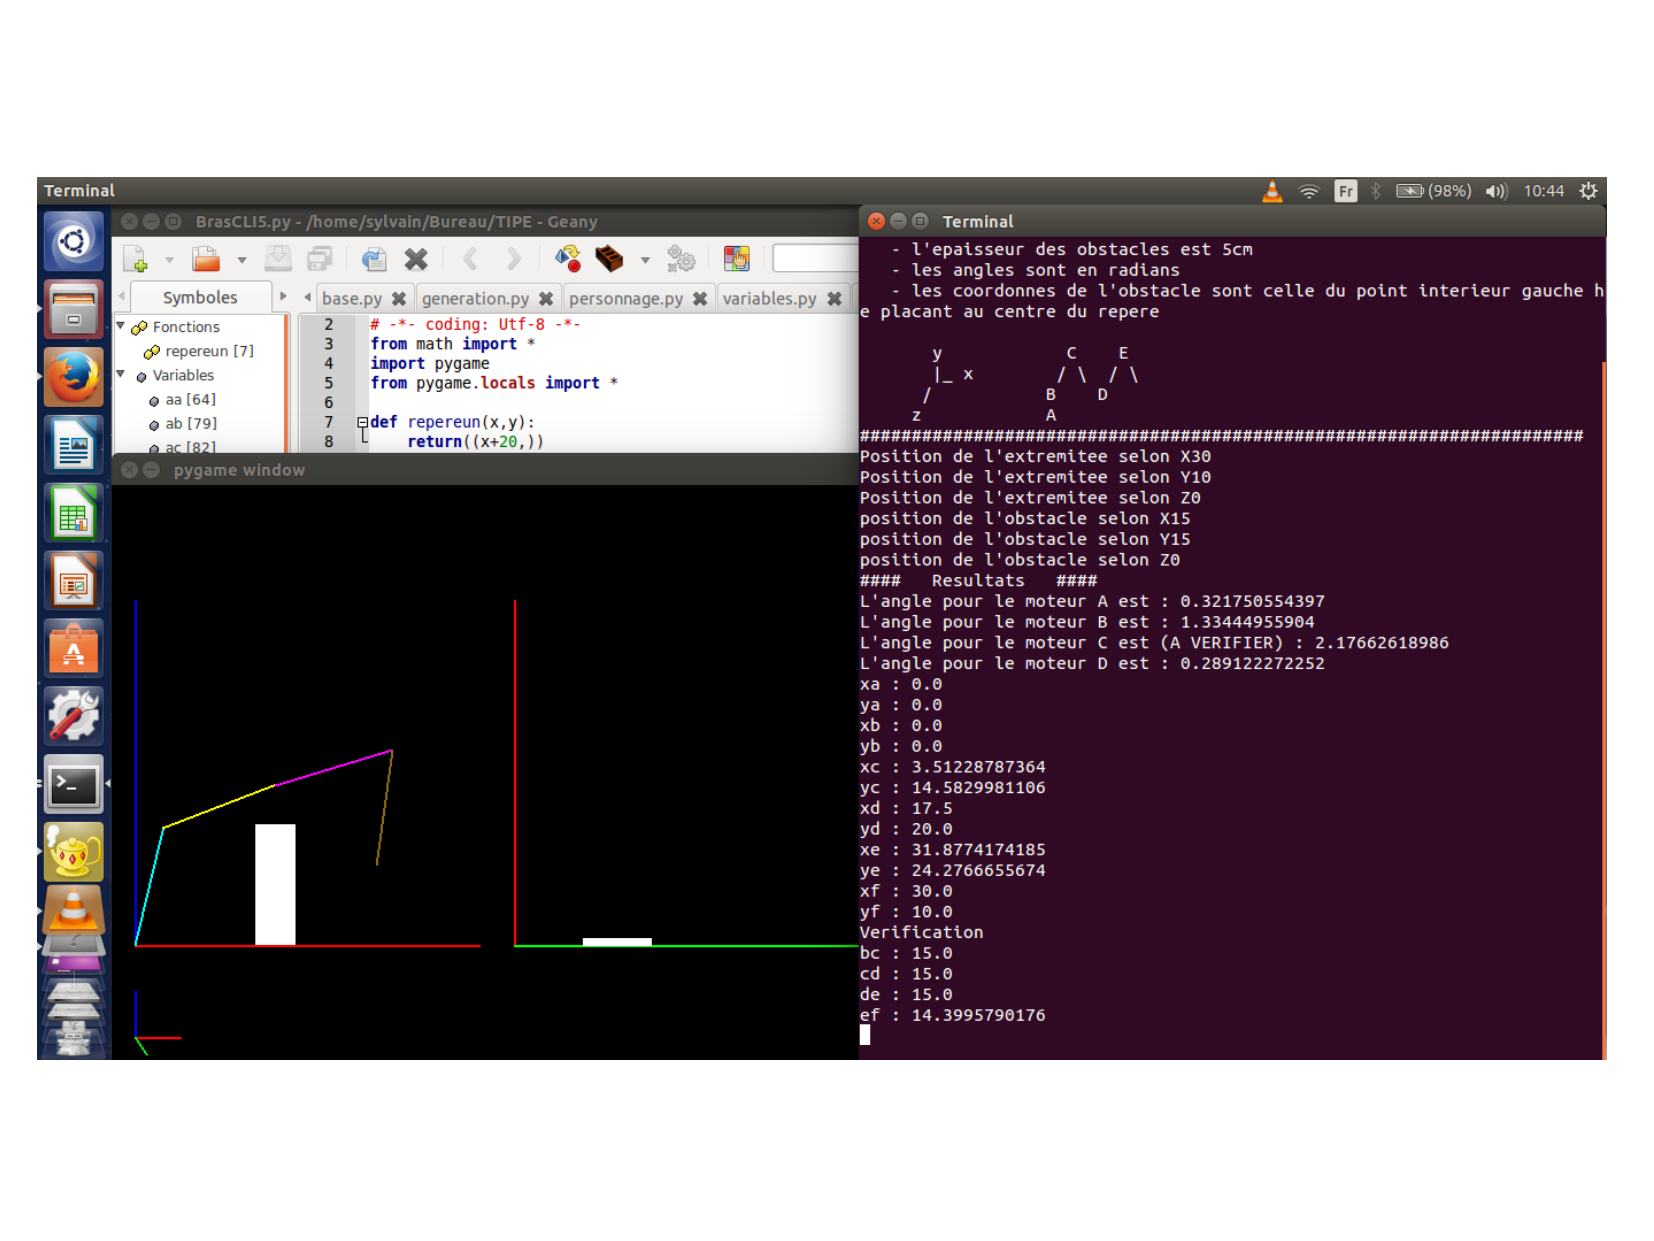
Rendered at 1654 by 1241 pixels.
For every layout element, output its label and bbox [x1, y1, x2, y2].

picture [37, 177, 1607, 1060]
